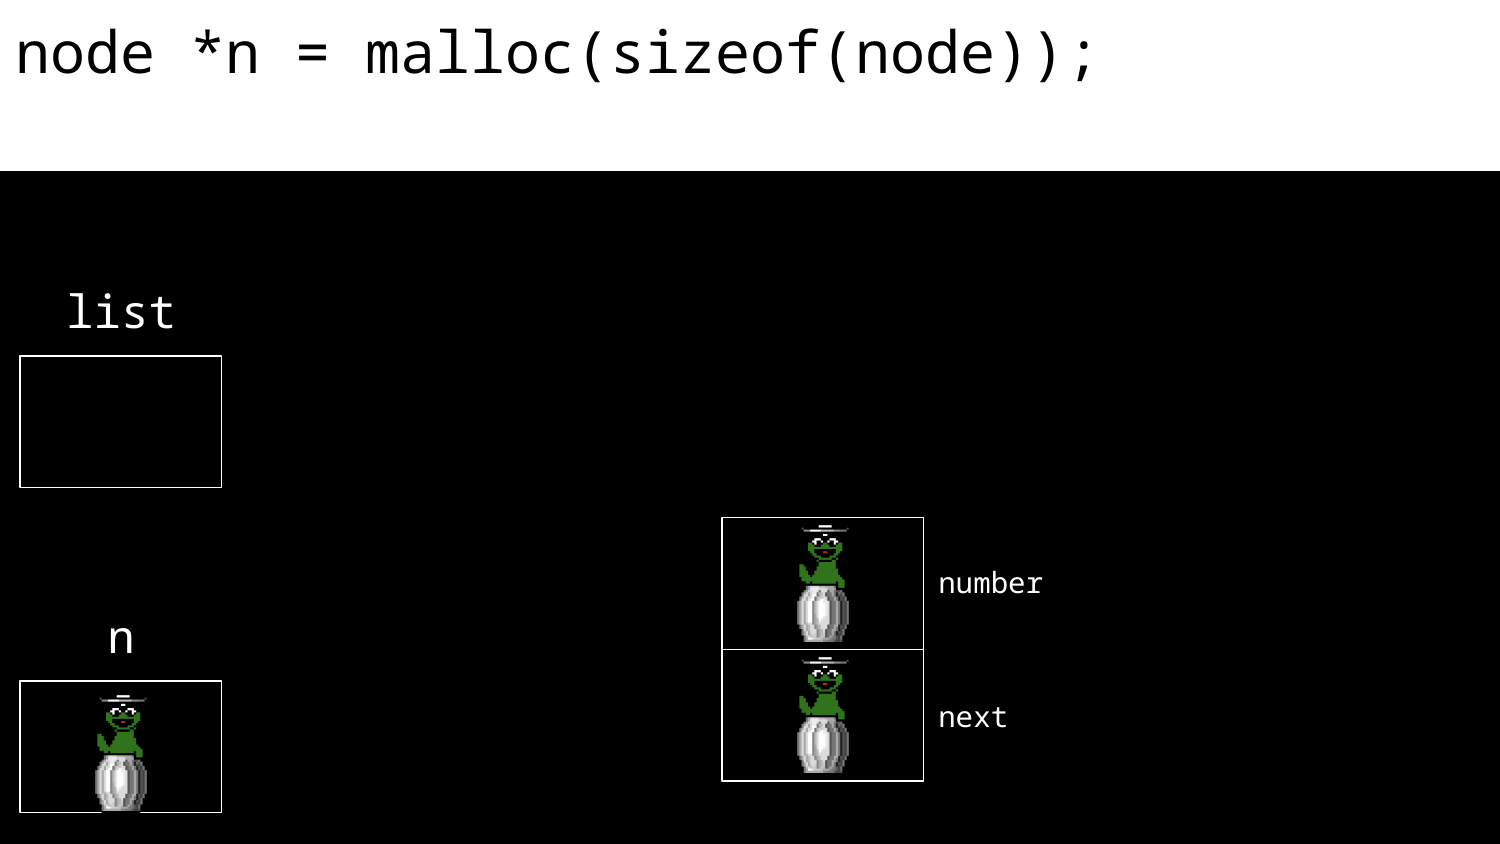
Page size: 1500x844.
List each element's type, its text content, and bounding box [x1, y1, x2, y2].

picture [93, 693, 149, 813]
text_box next [923, 683, 1098, 749]
text_box n [50, 592, 192, 659]
text_box number [923, 549, 1098, 615]
picture [795, 655, 851, 775]
picture [795, 523, 851, 644]
title node *n = malloc(sizeof(node)); [0, 0, 1500, 171]
text_box list [50, 267, 192, 334]
